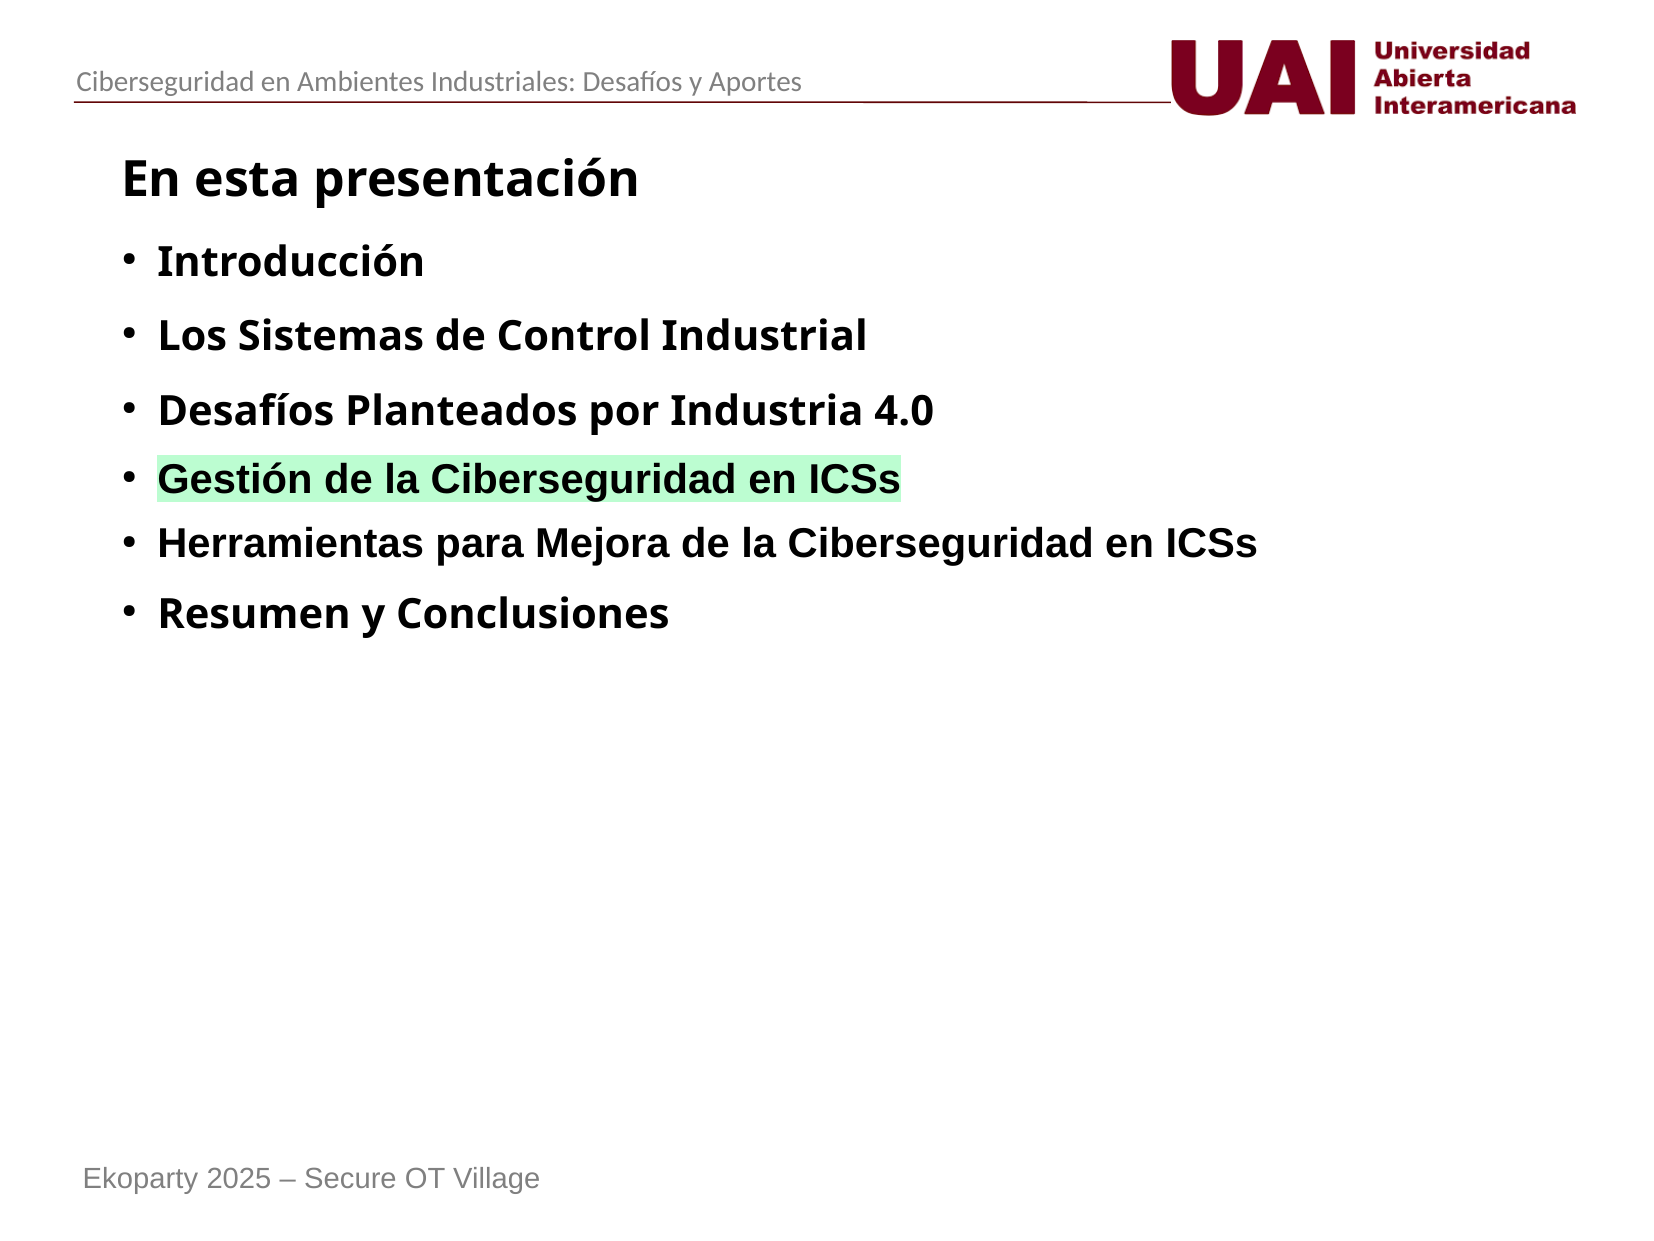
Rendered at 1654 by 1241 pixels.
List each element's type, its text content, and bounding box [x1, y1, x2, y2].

picture [1171, 40, 1577, 116]
text_box Introducción Los Sistemas de Control Industrial Desafíos Planteados por Industria 4.0 Gestión de la Ciberseguridad en ICSs Herramientas para Mejora de la Ciberseguridad en ICSs Resumen y Conclusiones [107, 223, 1512, 1063]
text_box En esta presentación [106, 135, 731, 219]
